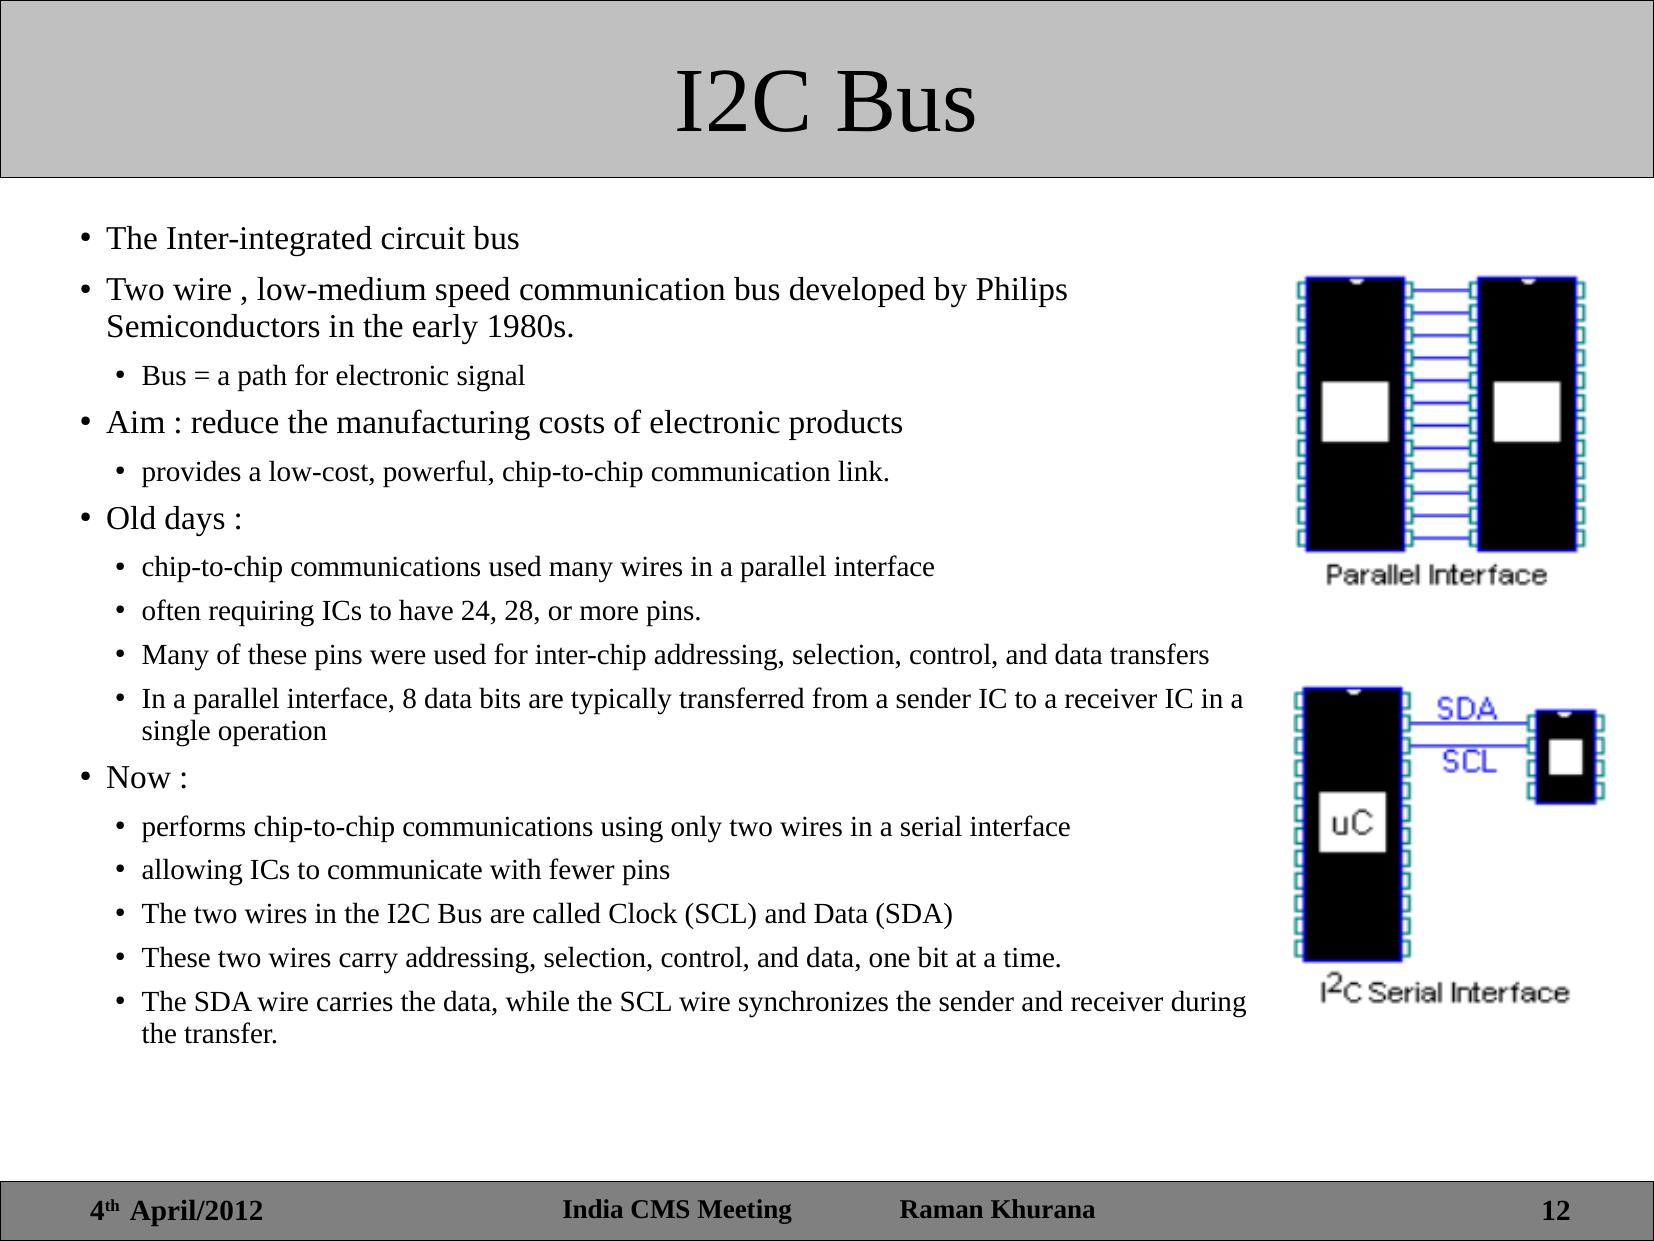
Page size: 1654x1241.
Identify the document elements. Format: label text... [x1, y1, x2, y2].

picture [1269, 236, 1654, 1034]
list The Inter-integrated circuit bus Two wire , low-medium speed communication bus developed by Philips Semiconductors in the early 1980s. Bus = a path for electronic signal Aim : reduce the manufacturing costs of electronic products provides a low-cost, powerful, chip-to-chip communication link. Old days : chip-to-chip communications used many wires in a parallel interface often requiring ICs to have 24, 28, or more pins. Many of these pins were used for inter-chip addressing, selection, control, and data transfers In a parallel interface, 8 data bits are typically transferred from a sender IC to a receiver IC in a single operation Now : performs chip-to-chip communications using only two wires in a serial interface allowing ICs to communicate with fewer pins The two wires in the I2C Bus are called Clock (SCL) and Data (SDA) These two wires carry addressing, selection, control, and data, one bit at a time. The SDA wire carries the data, while the SCL wire synchronizes the sender and receiver during the transfer. [70, 219, 1270, 1063]
title I2C Bus [82, 35, 1571, 166]
